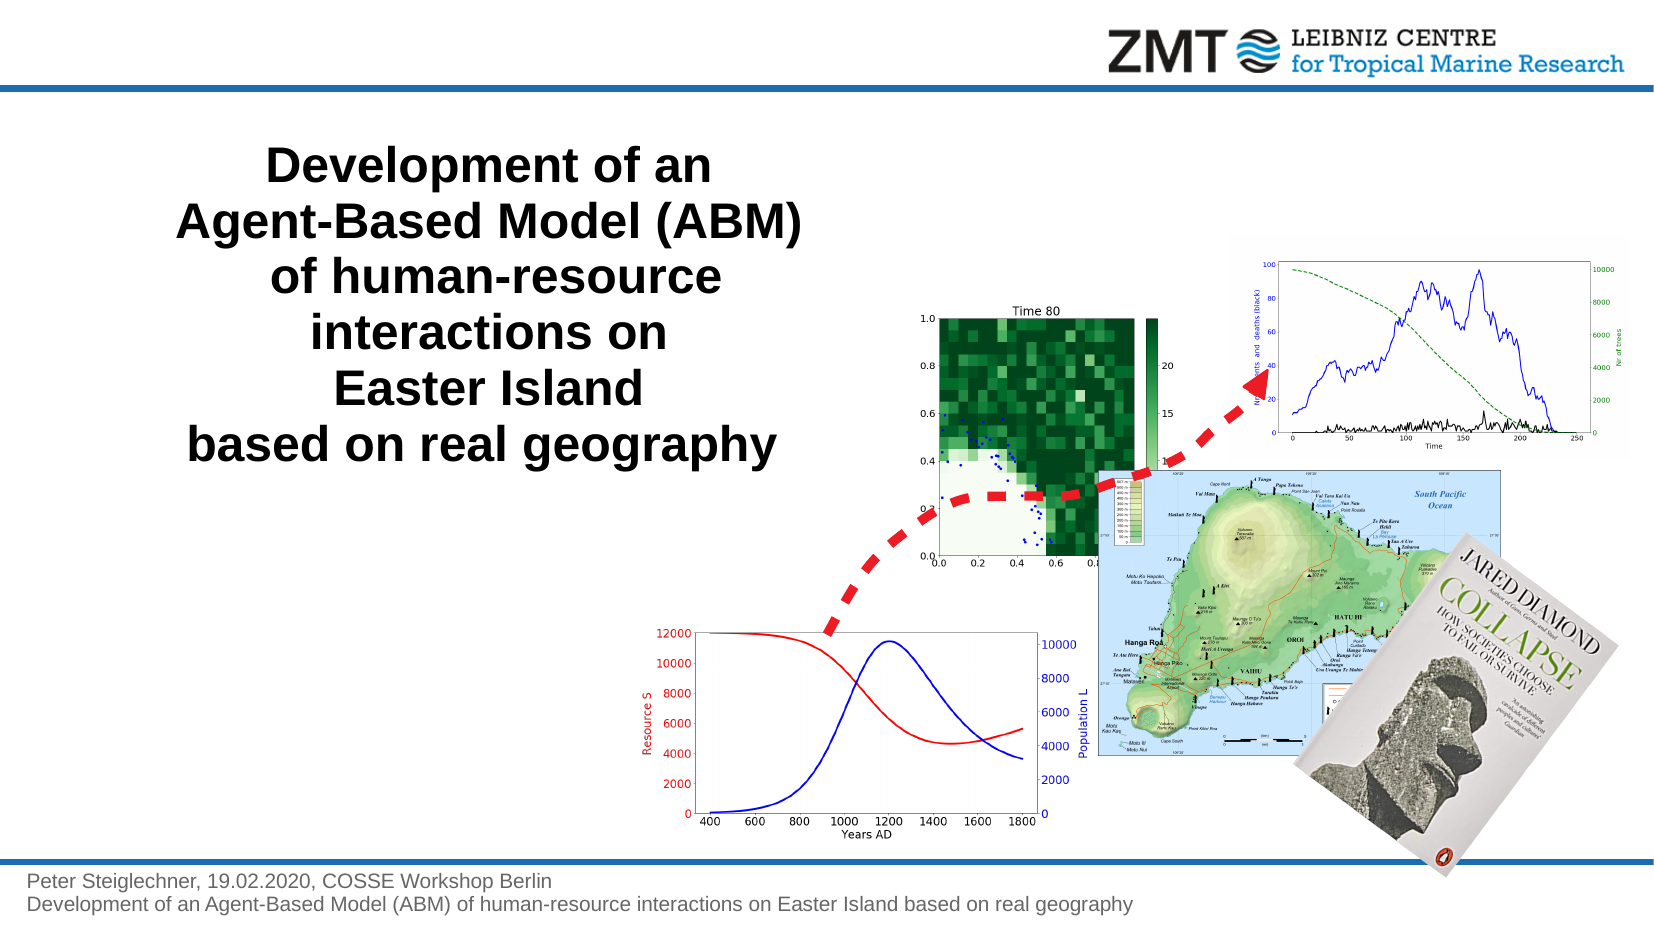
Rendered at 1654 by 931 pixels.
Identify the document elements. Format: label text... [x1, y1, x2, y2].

picture [639, 625, 1093, 844]
text_box Development of an Agent-Based Model (ABM) of human-resource interactions on Easter Island based on real geography [0, 129, 993, 709]
picture [1086, 1, 1654, 85]
picture [909, 295, 1619, 878]
picture [1228, 234, 1630, 461]
